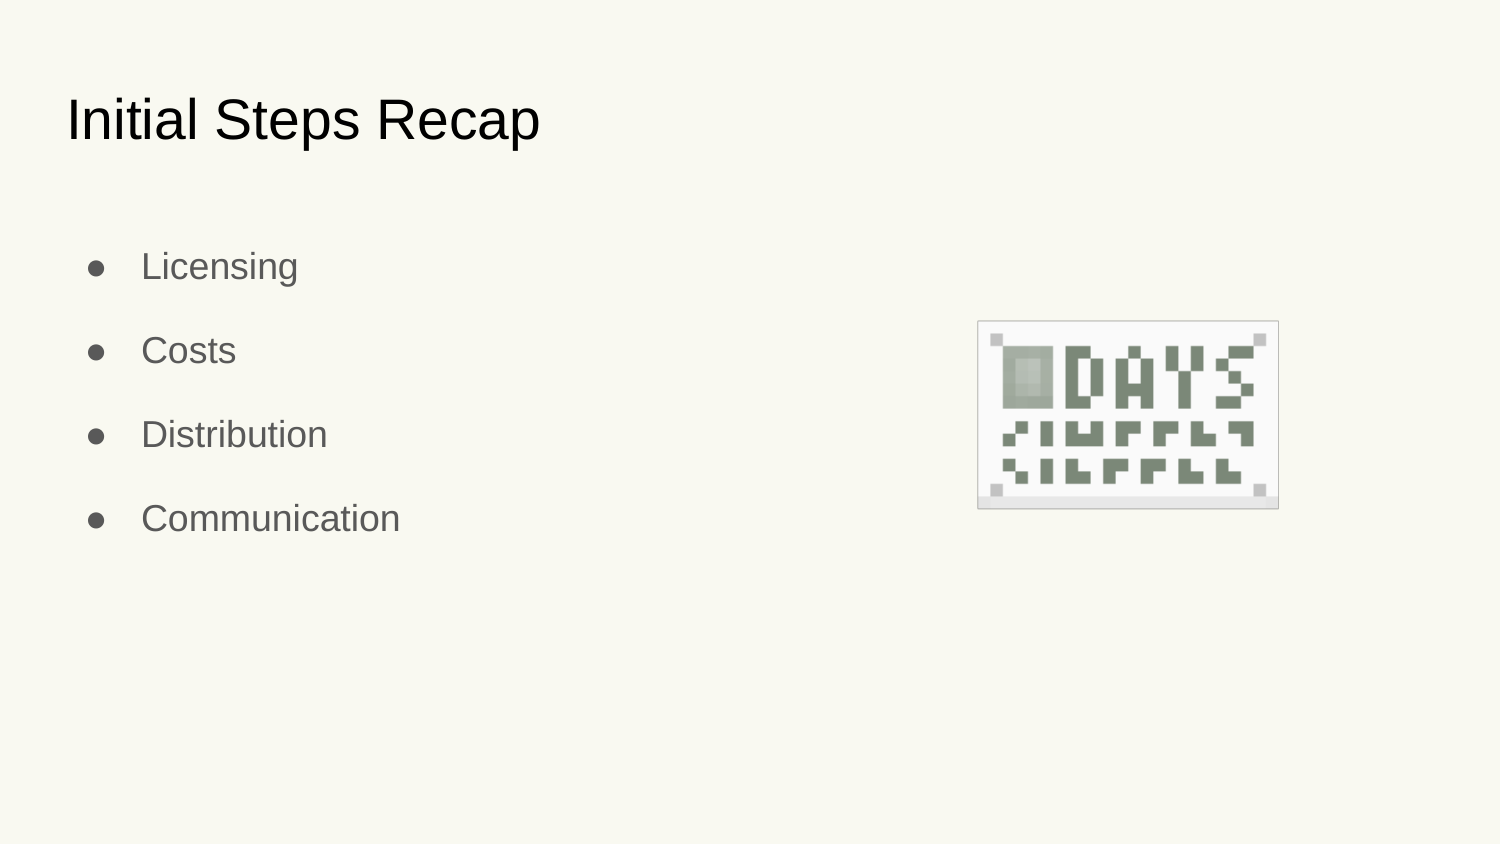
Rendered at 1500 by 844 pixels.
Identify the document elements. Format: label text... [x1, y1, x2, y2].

list Licensing Costs Distribution Communication [51, 189, 1449, 750]
title Initial Steps Recap [51, 72, 1449, 167]
picture [928, 221, 1329, 622]
